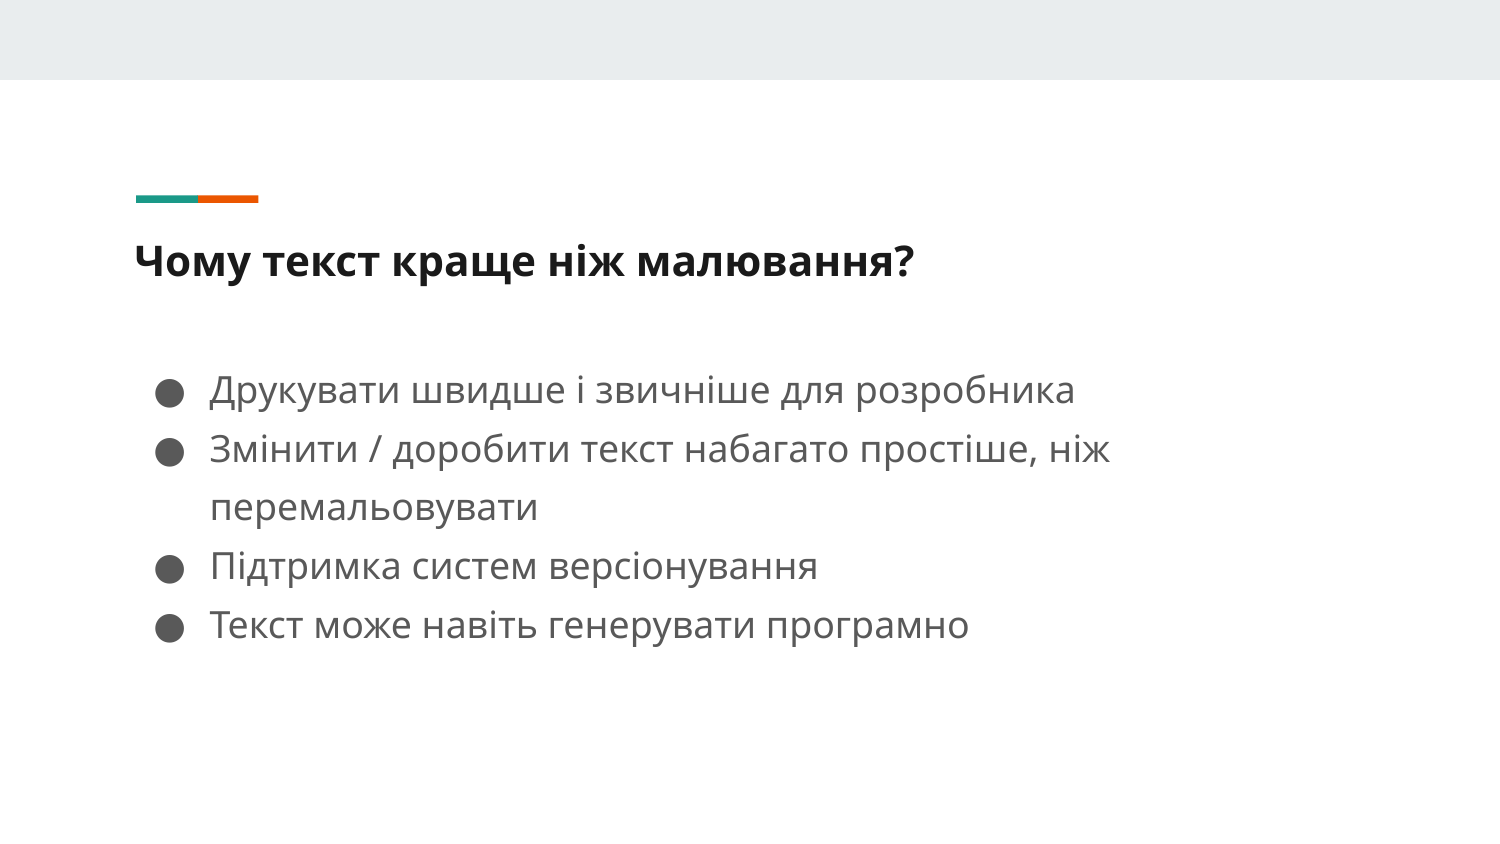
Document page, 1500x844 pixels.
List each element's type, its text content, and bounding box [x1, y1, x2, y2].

list Друкувати швидше і звичніше для розробника Змінити / доробити текст набагато простіше, ніж перемальовувати Підтримка систем версіонування Текст може навіть генерувати програмно [119, 341, 1381, 712]
title Чому текст краще ніж малювання? [119, 216, 1381, 305]
